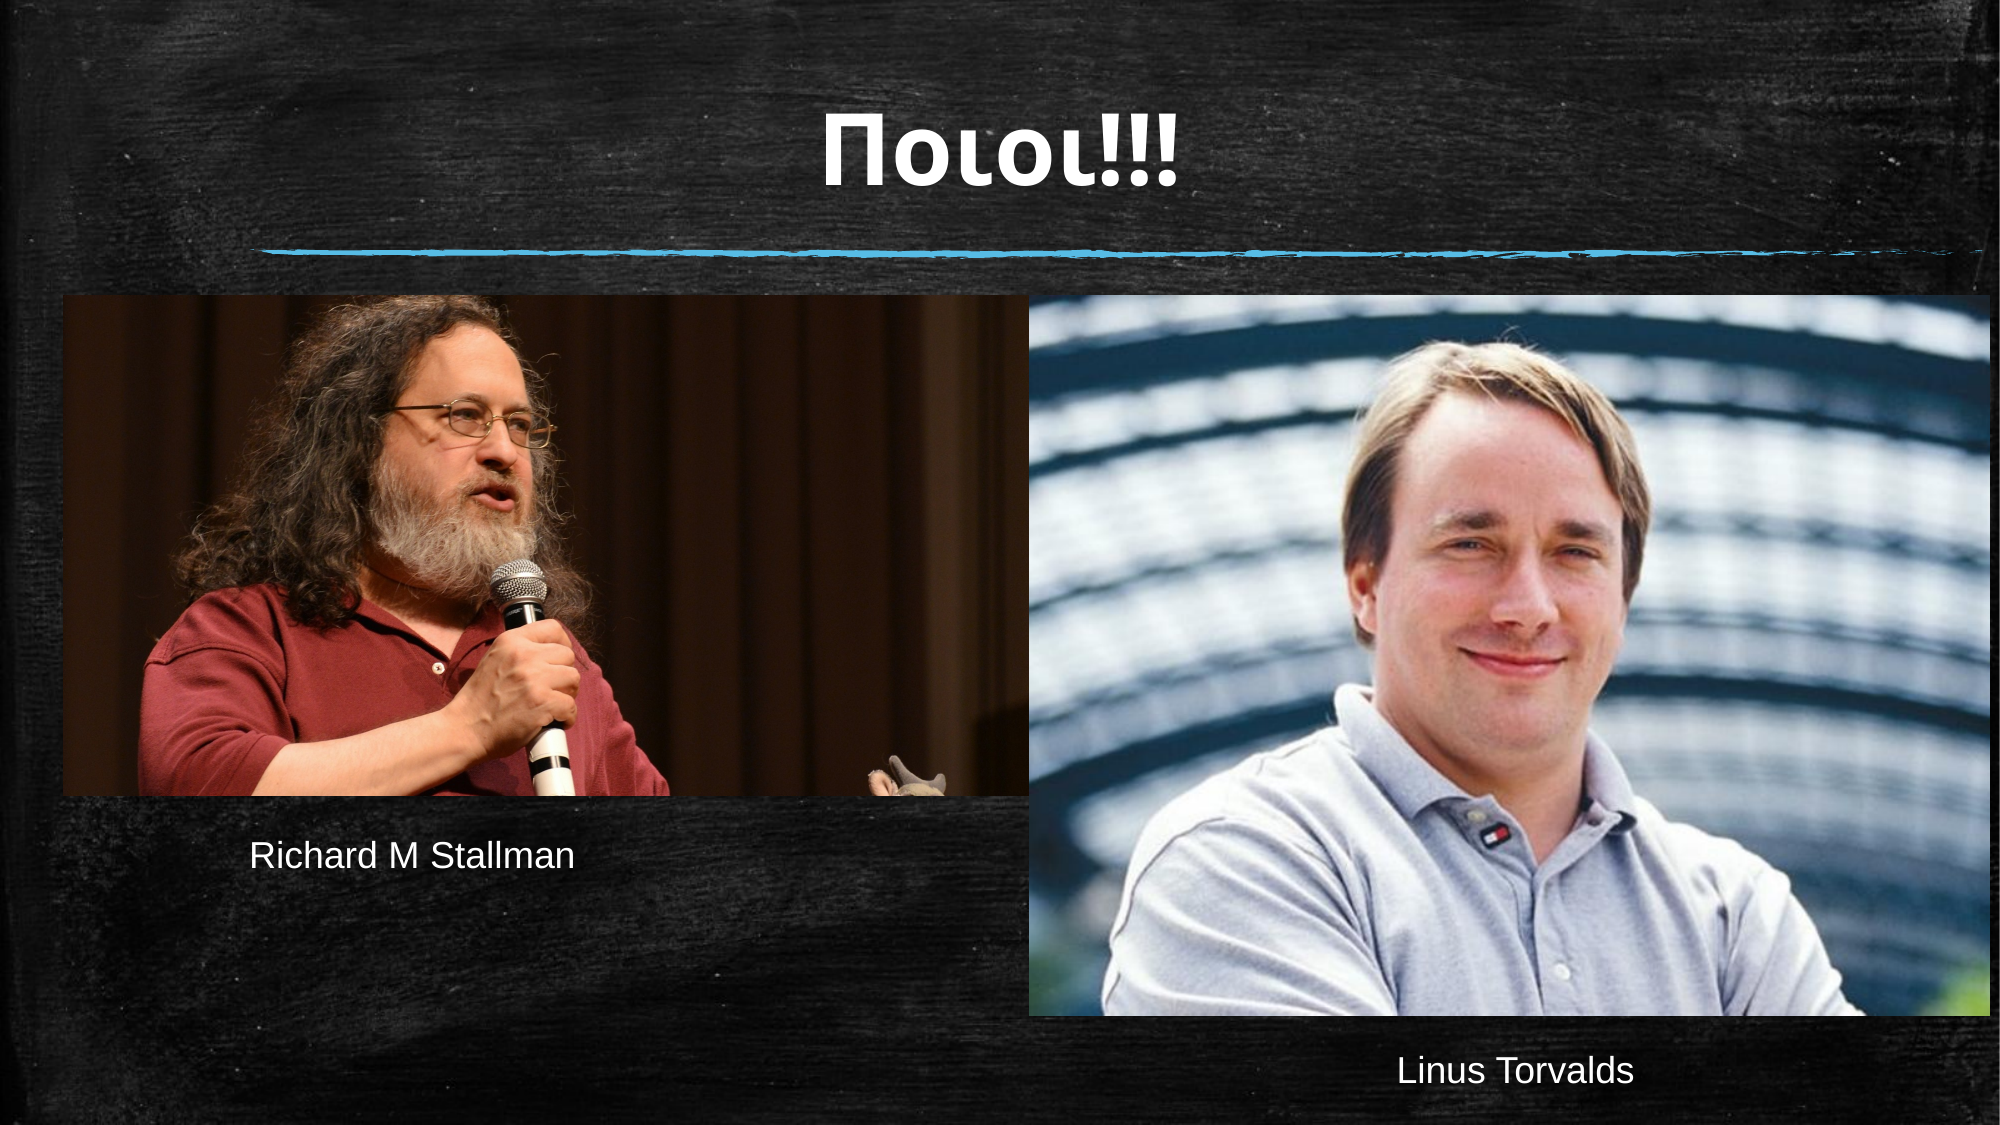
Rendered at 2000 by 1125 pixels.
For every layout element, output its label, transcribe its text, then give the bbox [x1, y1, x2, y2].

text_box Linus Torvalds [1381, 1042, 1650, 1099]
picture [0, 0, 2000, 1125]
text_box Richard M Stallman [234, 826, 591, 884]
title Ποιοι!!! [249, 45, 1750, 213]
